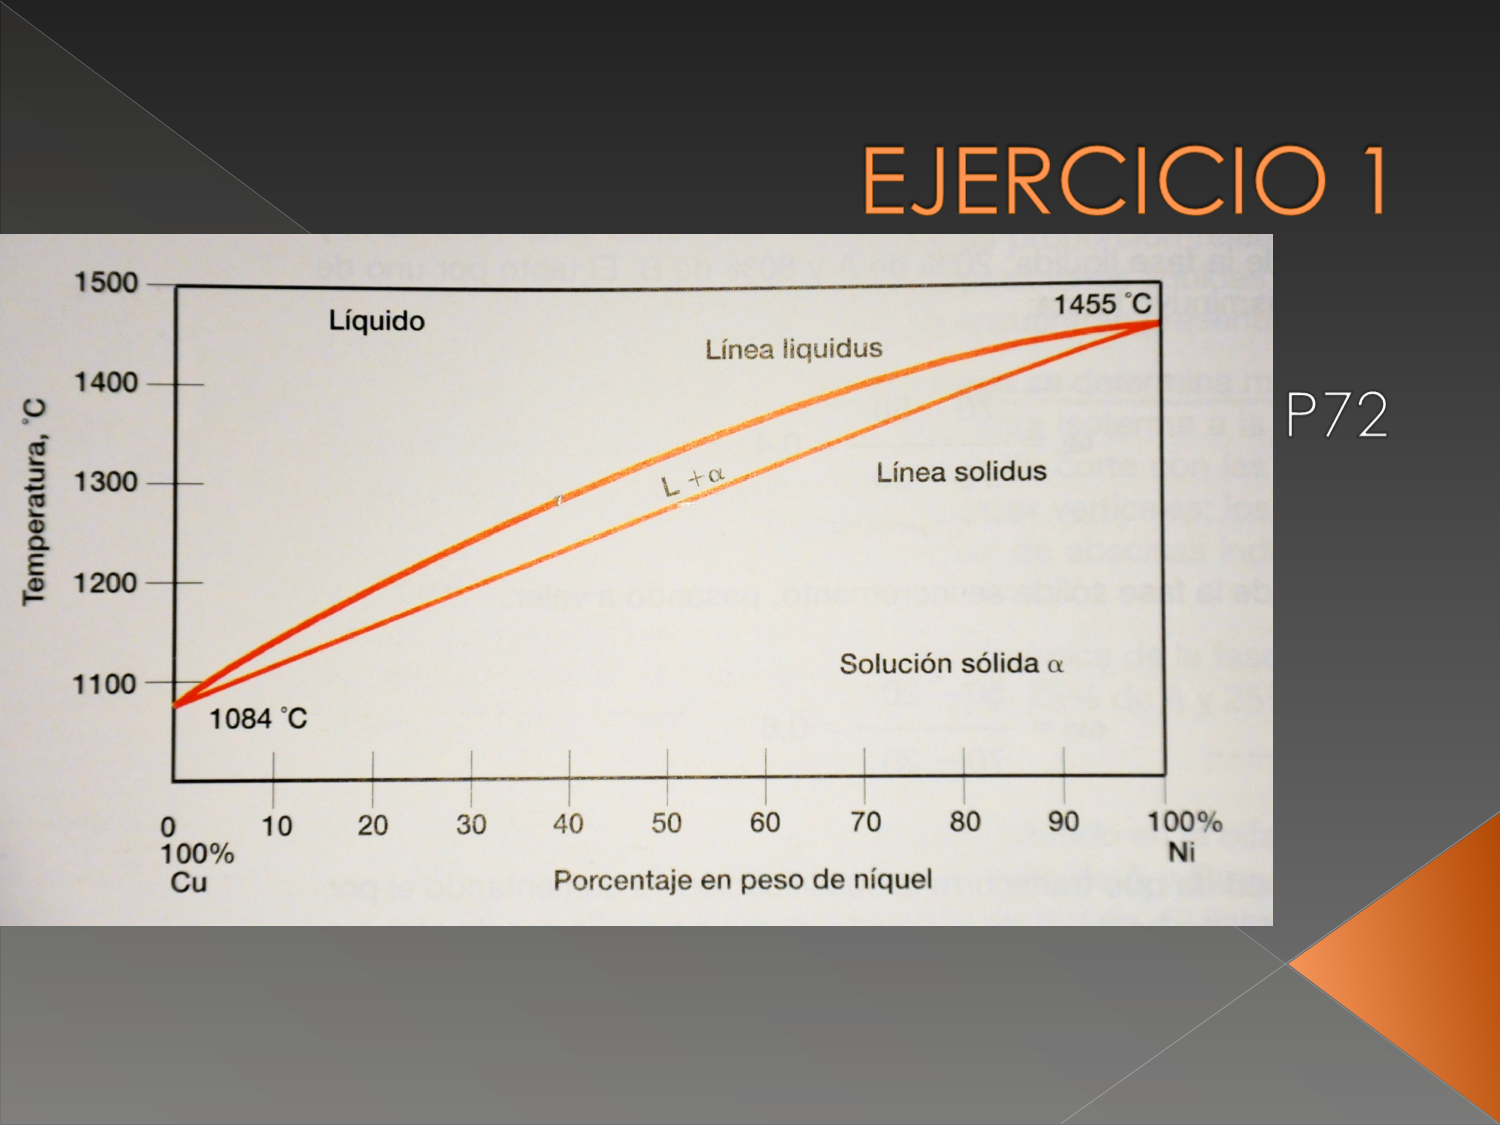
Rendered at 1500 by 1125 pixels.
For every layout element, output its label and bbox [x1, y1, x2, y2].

picture [0, 0, 1460, 926]
